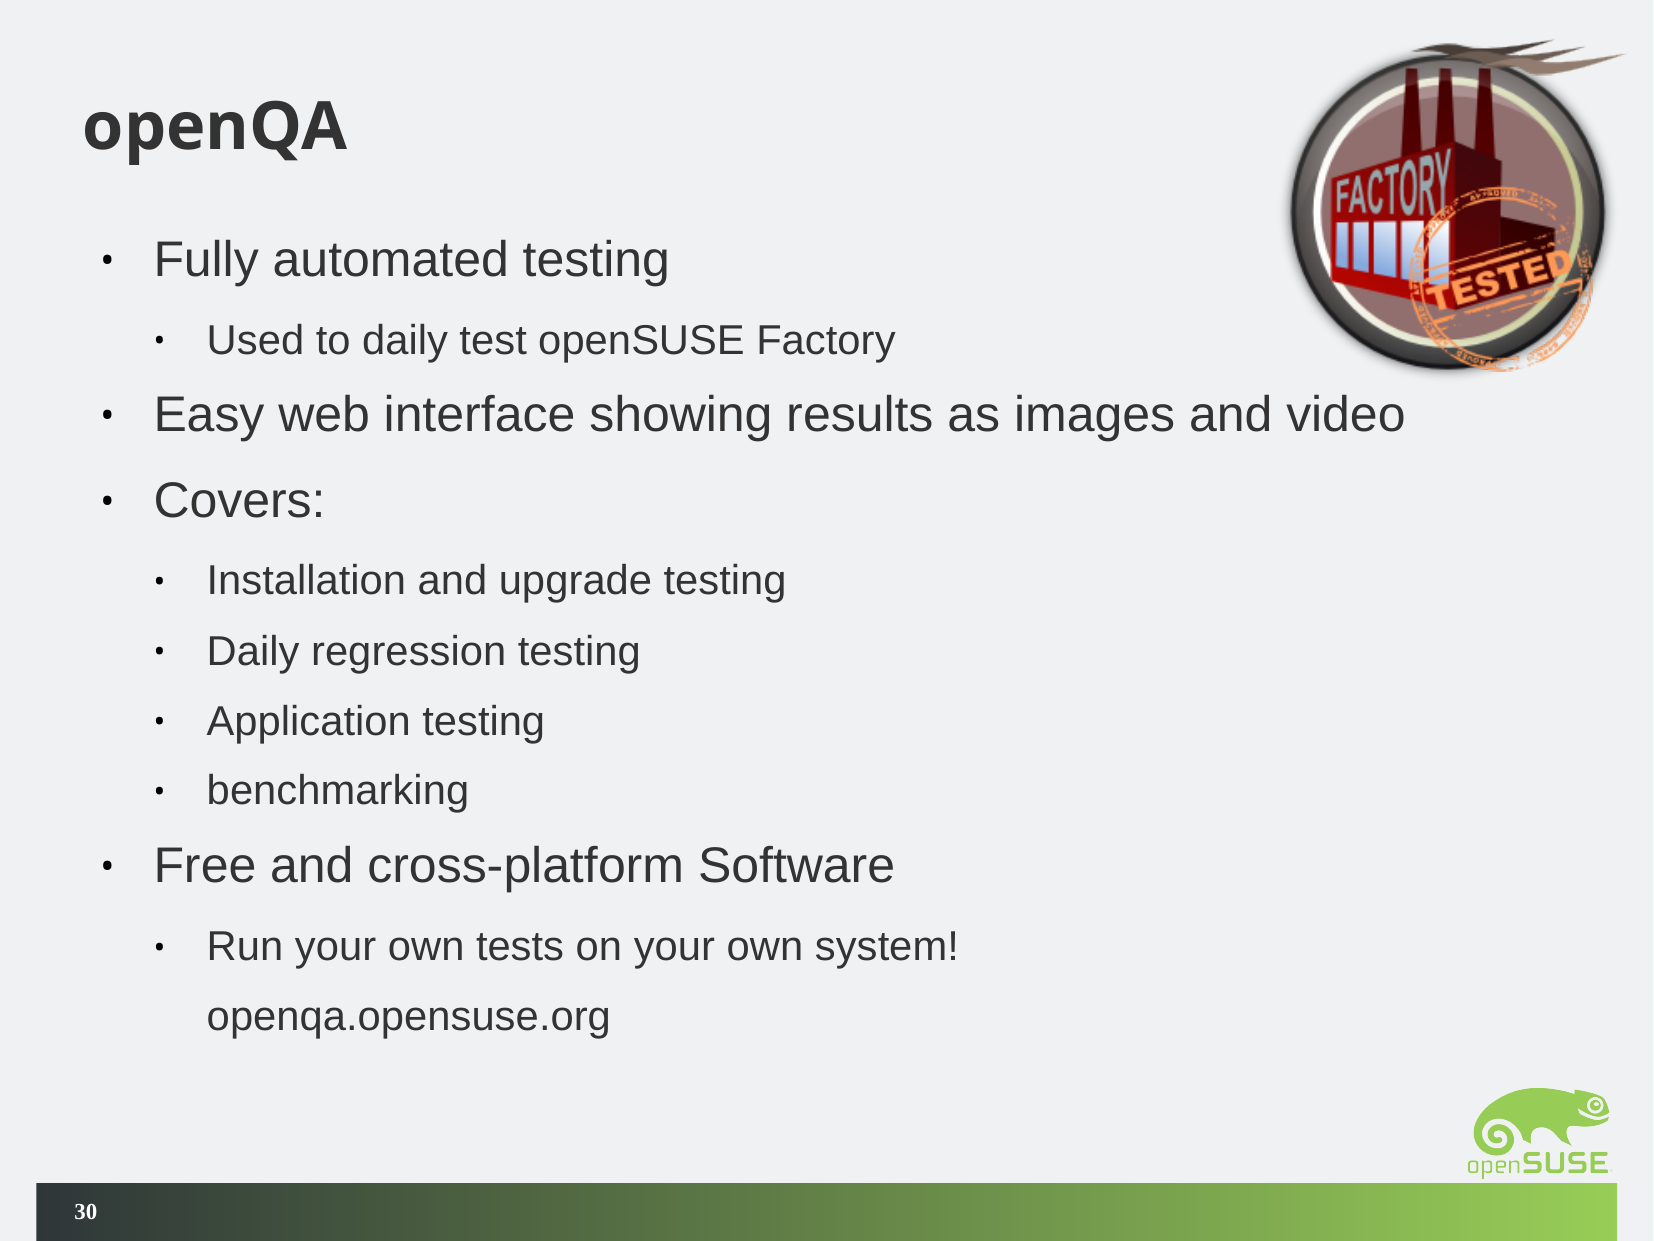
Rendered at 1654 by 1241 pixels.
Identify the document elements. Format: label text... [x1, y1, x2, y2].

list Fully automated testing Used to daily test openSUSE Factory Easy web interface showing results as images and video Covers: Installation and upgrade testing Daily regression testing Application testing benchmarking Free and cross-platform Software Run your own tests on your own system! openqa.opensuse.org [82, 231, 1571, 1050]
title openQA [82, 49, 1274, 198]
picture [0, 0, 1654, 1241]
